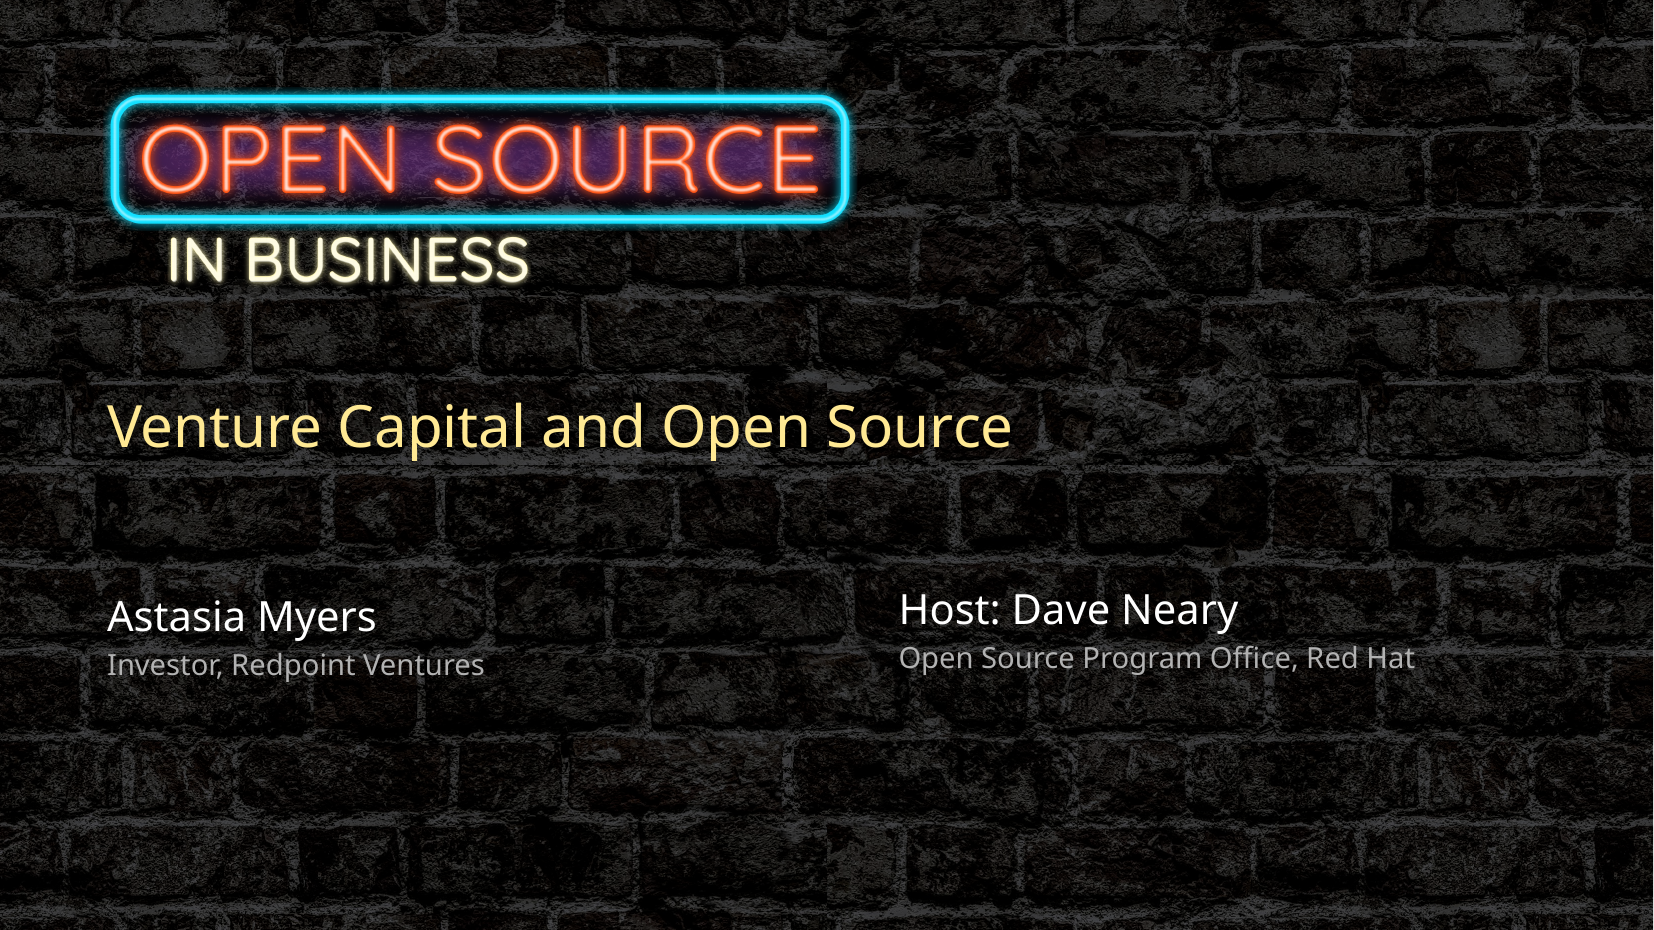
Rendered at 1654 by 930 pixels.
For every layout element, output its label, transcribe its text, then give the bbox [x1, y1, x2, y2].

picture [0, 0, 1654, 930]
subtitle Astasia Myers Investor, Redpoint Ventures [107, 587, 794, 892]
text_box Host: Dave Neary Open Source Program Office, Red Hat [898, 579, 1585, 885]
title Venture Capital and Open Source [107, 385, 1546, 545]
